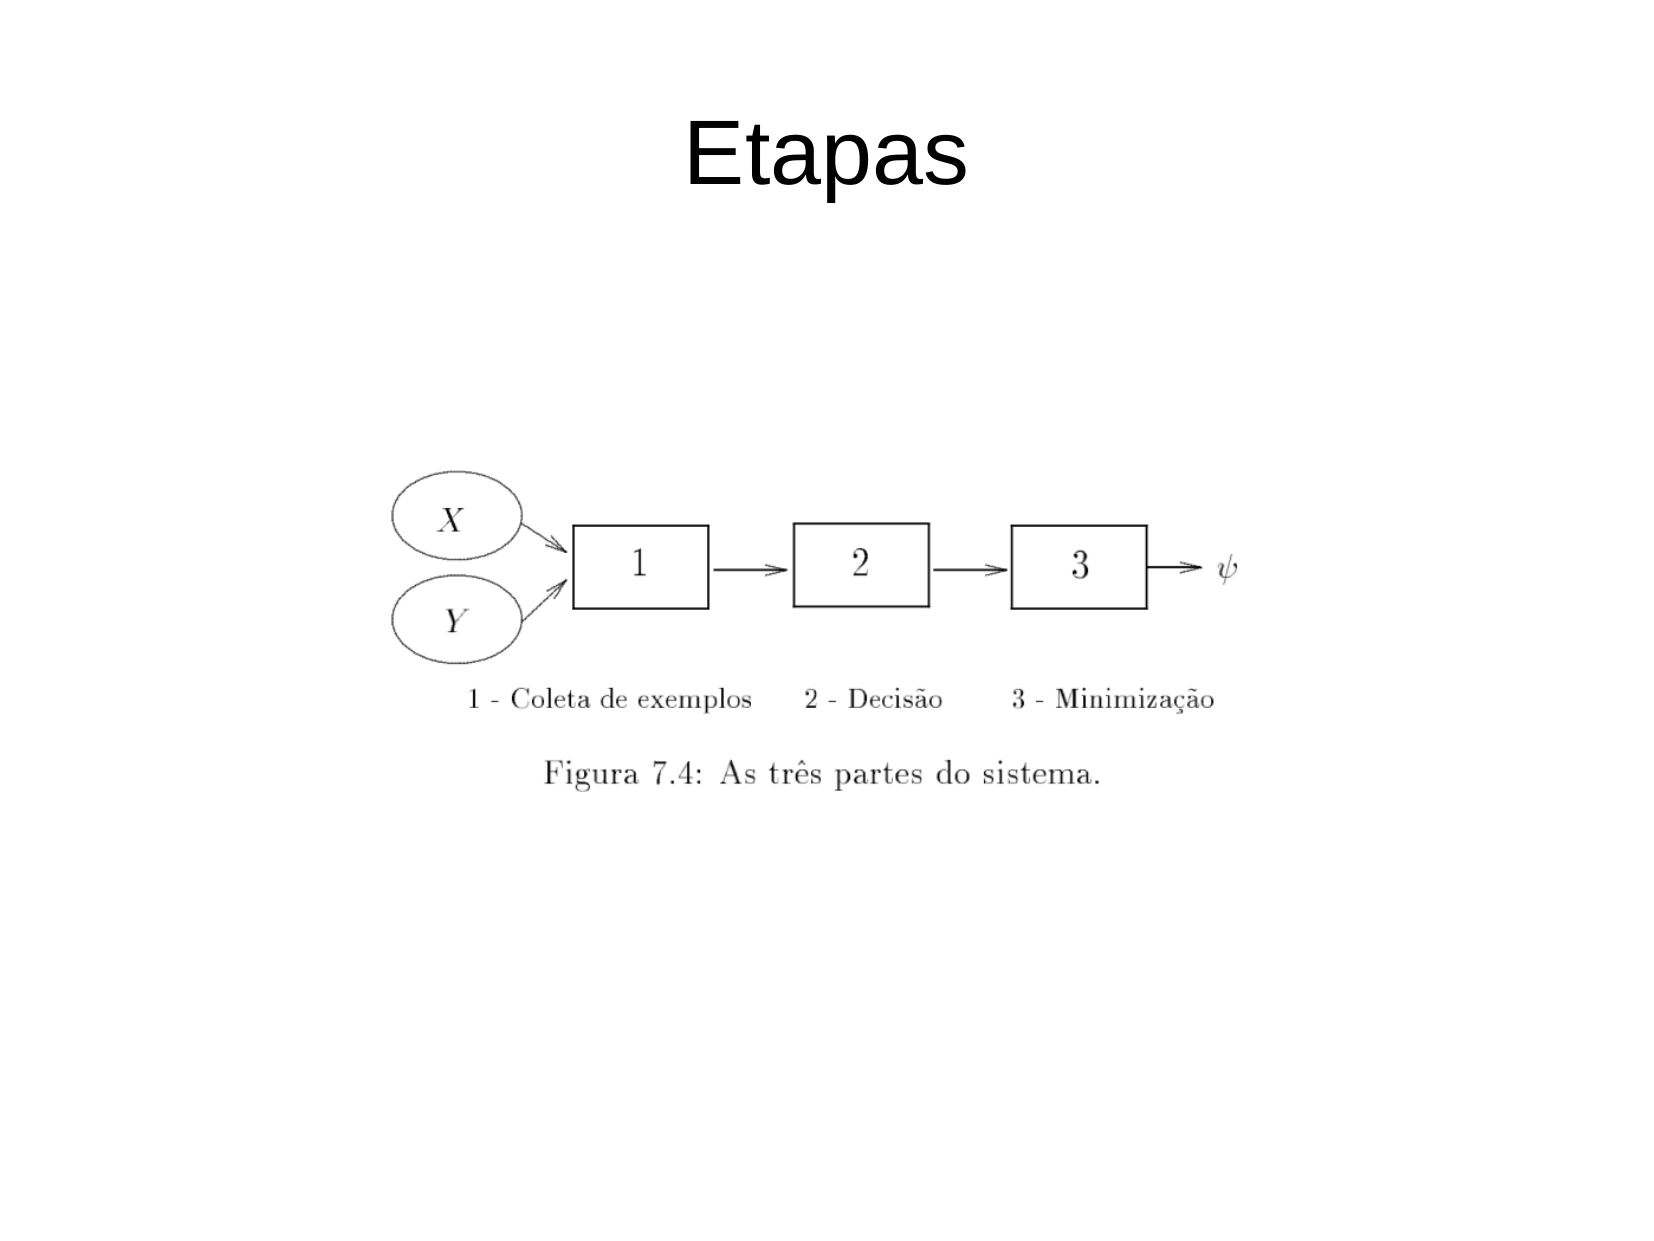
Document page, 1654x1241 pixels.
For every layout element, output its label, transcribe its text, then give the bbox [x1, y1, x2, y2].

title Etapas [82, 49, 1571, 257]
picture [350, 430, 1314, 818]
